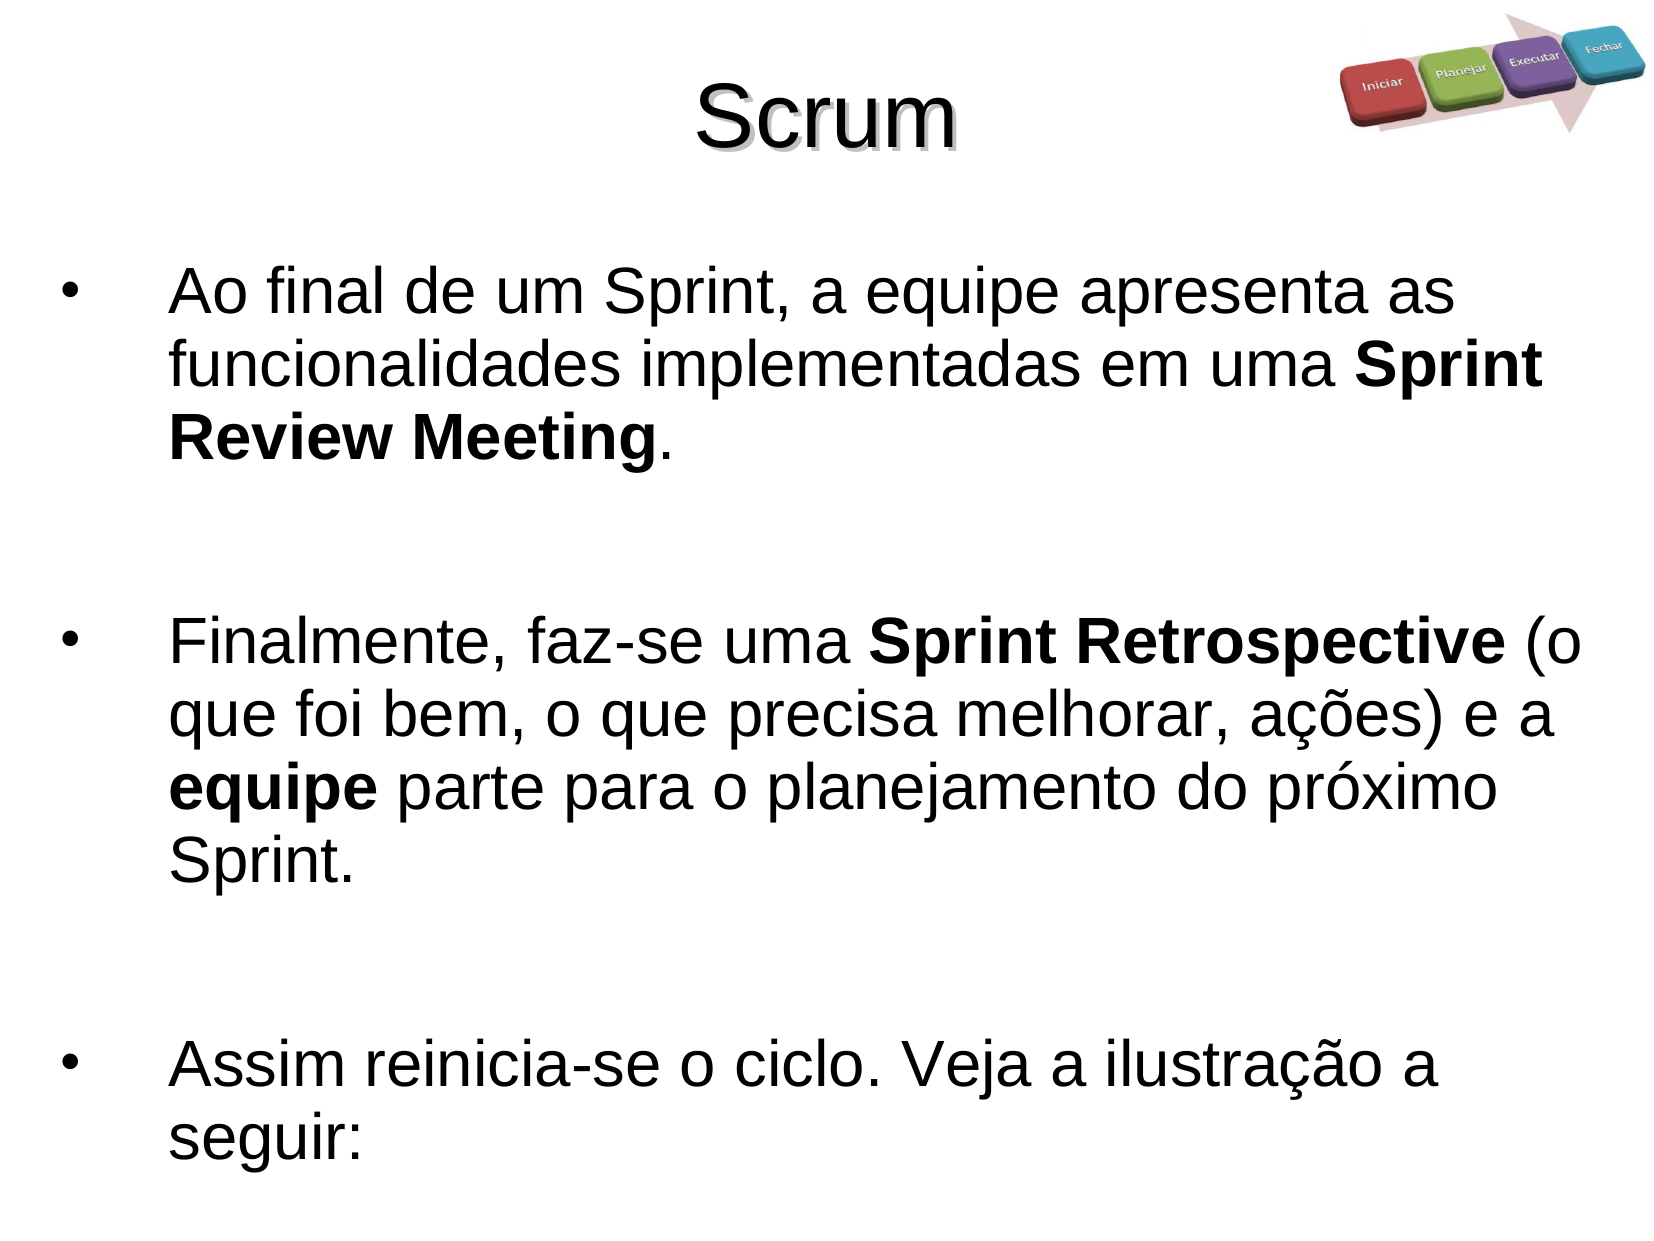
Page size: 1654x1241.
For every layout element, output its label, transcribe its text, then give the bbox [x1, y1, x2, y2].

chart [1334, 13, 1647, 136]
title Scrum [82, 17, 1571, 210]
text_box Ao final de um Sprint, a equipe apresenta as funcionalidades implementadas em uma Sprint Review Meeting. Finalmente, faz-se uma Sprint Retrospective (o que foi bem, o que precisa melhorar, ações) e a equipe parte para o planejamento do próximo Sprint. Assim reinicia-se o ciclo. Veja a ilustração a seguir: [59, 253, 1607, 1176]
